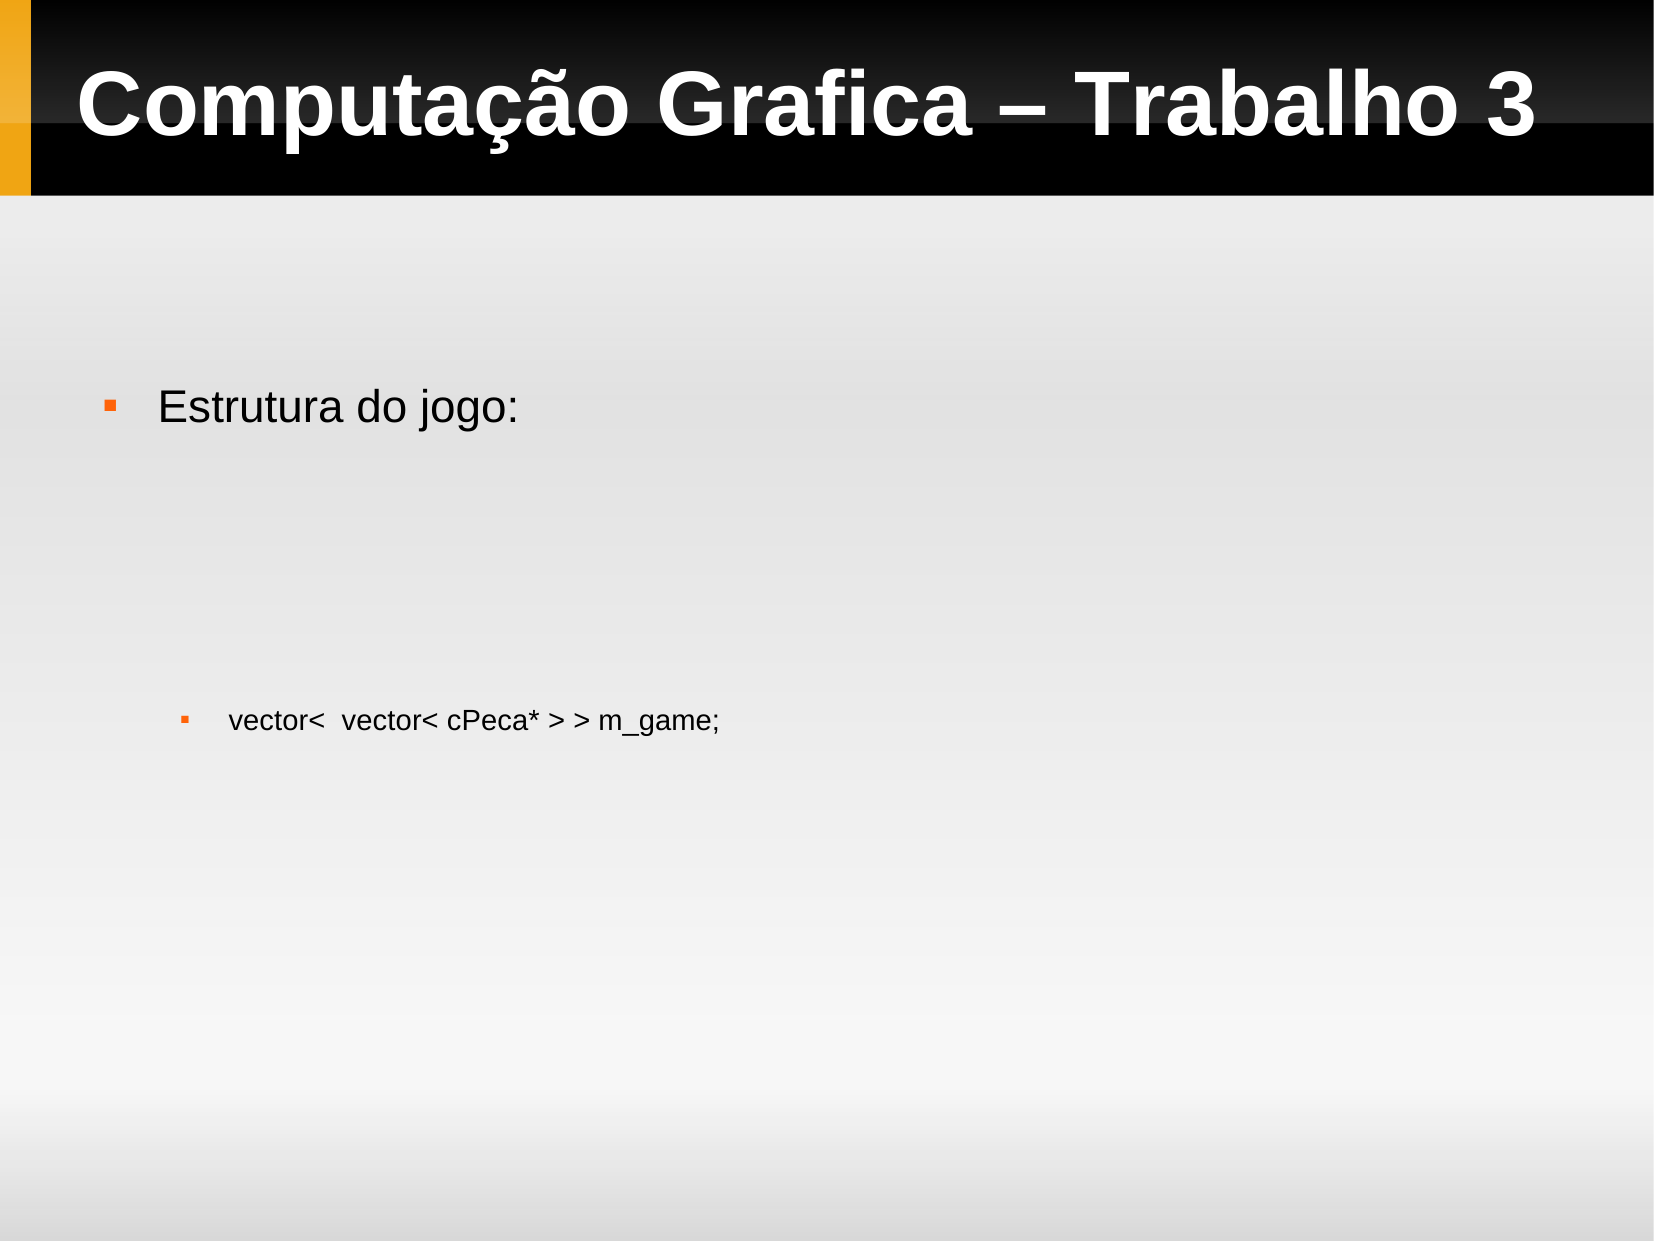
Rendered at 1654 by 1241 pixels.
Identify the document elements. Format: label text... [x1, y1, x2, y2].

title Computação Grafica – Trabalho 3 [76, 0, 1565, 208]
list Estrutura do jogo: vector< vector< cPeca* > > m_game; [86, 300, 1576, 1119]
picture [0, 0, 1654, 1241]
